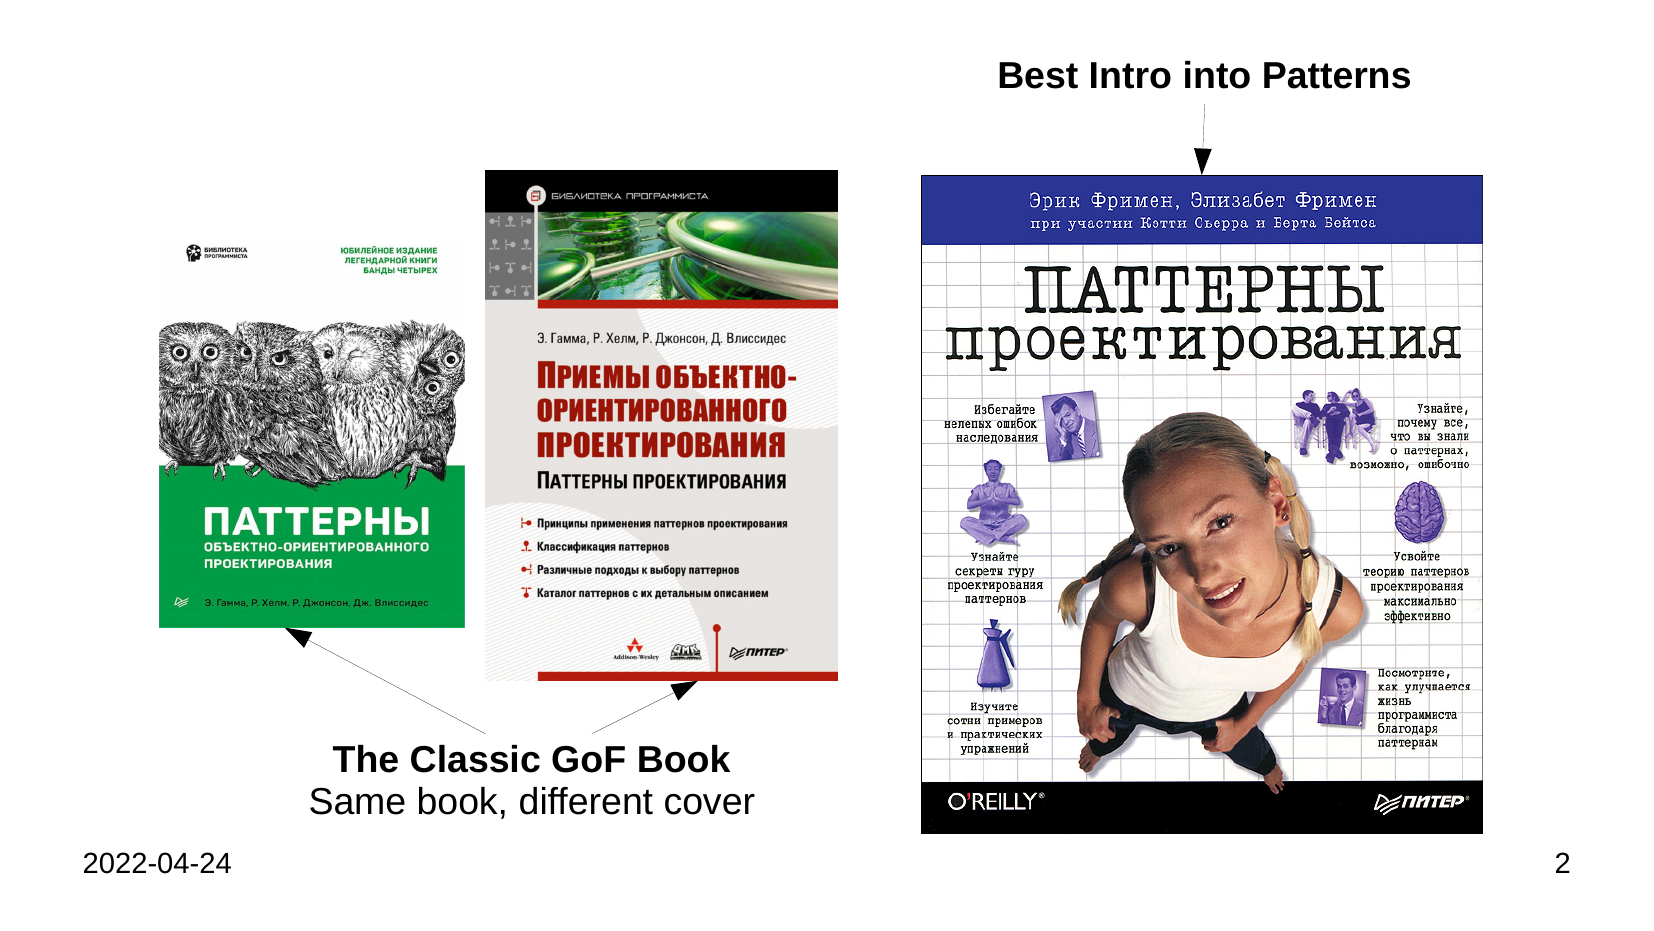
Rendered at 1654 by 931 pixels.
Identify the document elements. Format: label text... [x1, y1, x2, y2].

picture [485, 170, 838, 681]
picture [921, 175, 1483, 834]
text_box The Classic GoF Book Same book, different cover [283, 730, 780, 830]
text_box Best Intro into Patterns [956, 47, 1453, 105]
picture [159, 244, 465, 628]
